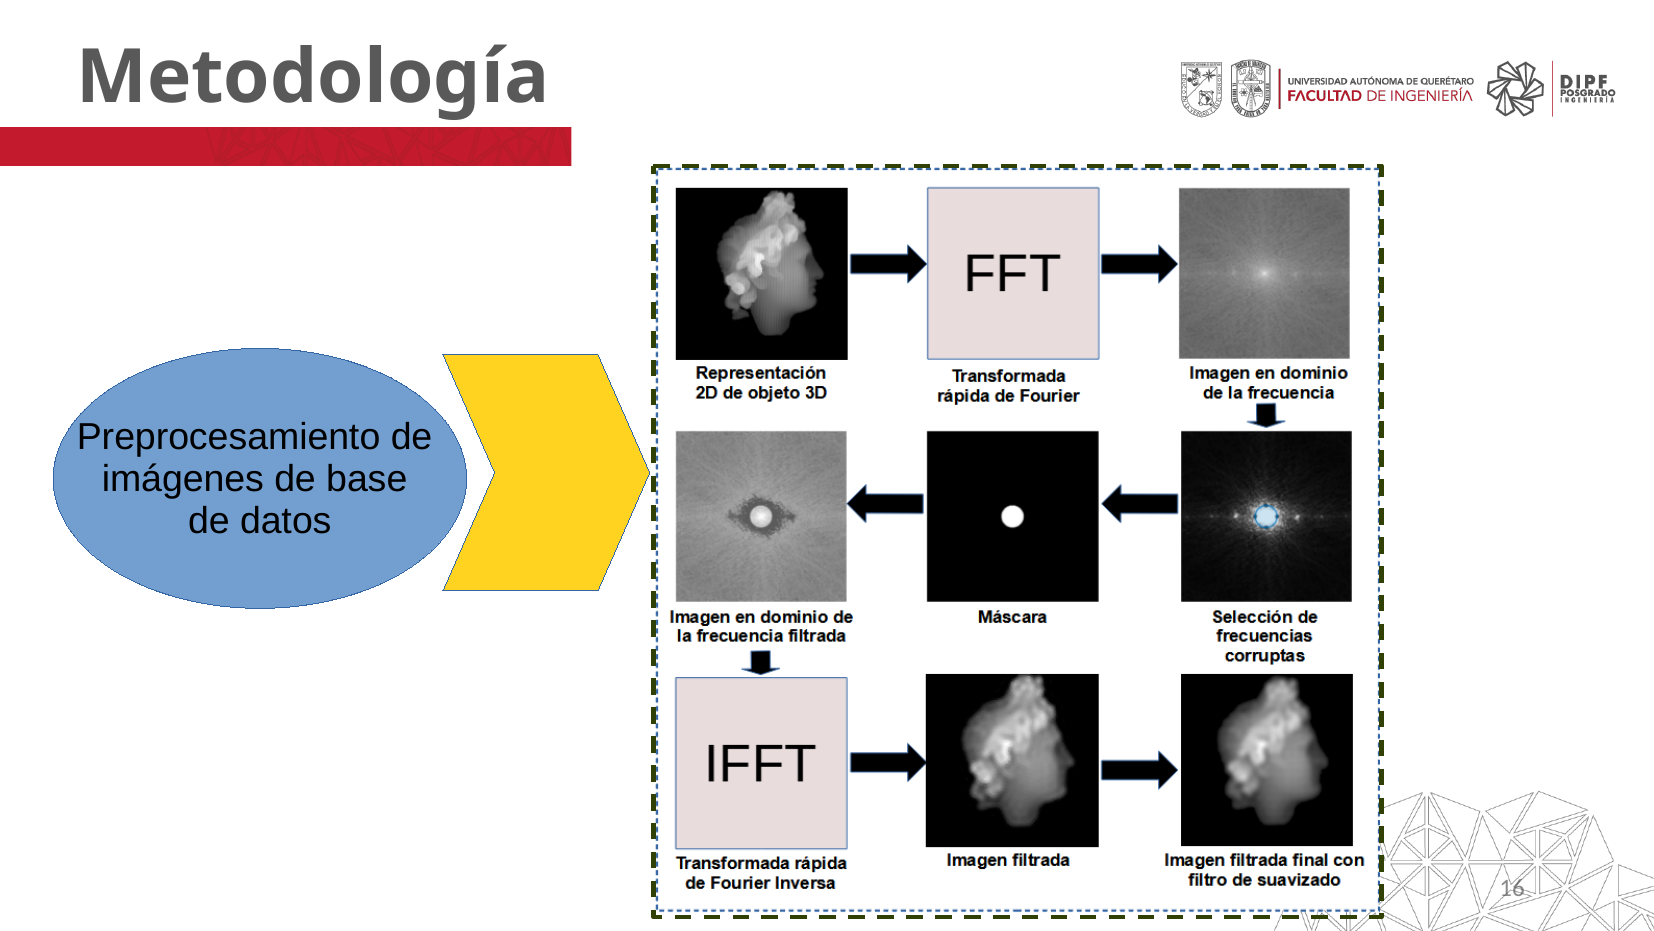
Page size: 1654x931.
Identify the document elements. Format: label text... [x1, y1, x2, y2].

picture [1176, 54, 1620, 133]
text_box Metodología [54, 11, 572, 127]
text_box Preprocesamiento de imágenes de base de datos [53, 348, 467, 609]
picture [0, 127, 572, 166]
text_box [442, 354, 650, 591]
picture [655, 167, 1654, 931]
